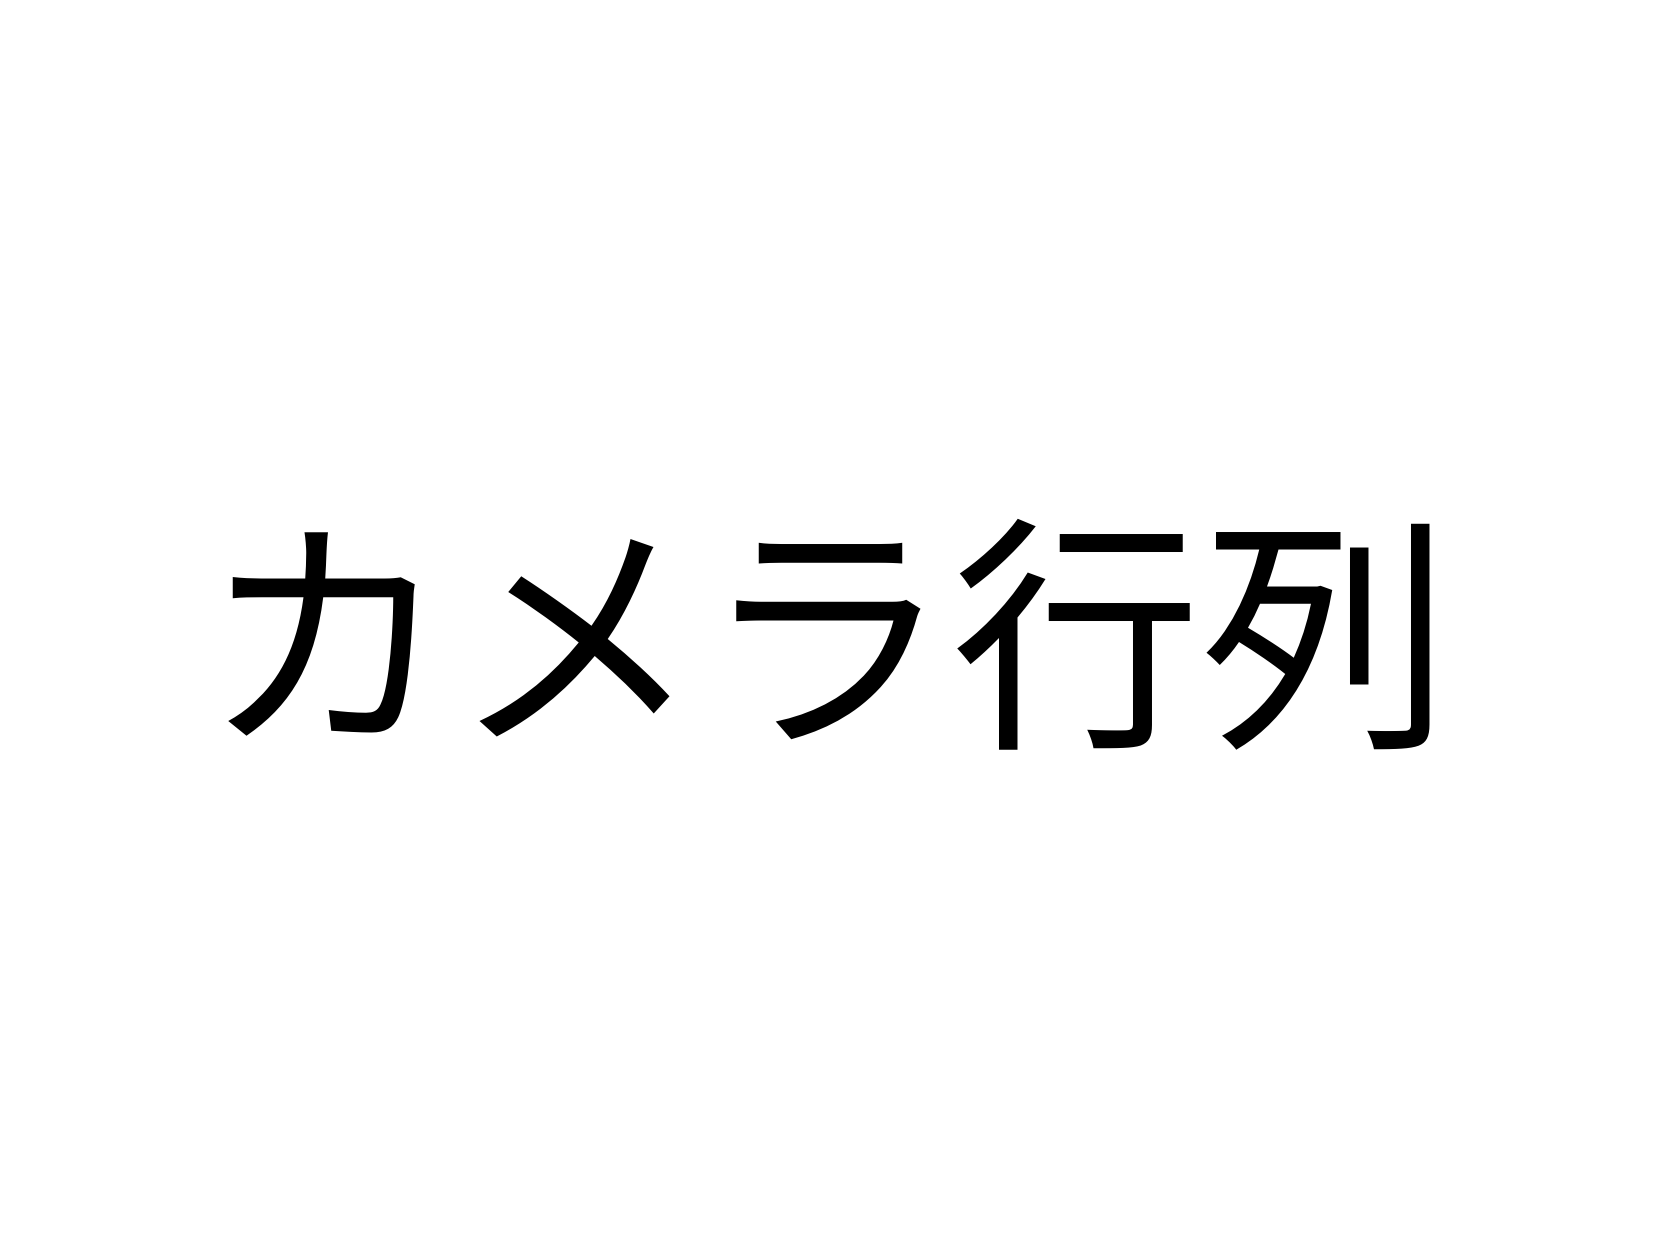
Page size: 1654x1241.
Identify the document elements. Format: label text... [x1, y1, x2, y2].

title カメラ行列 [82, 432, 1571, 808]
